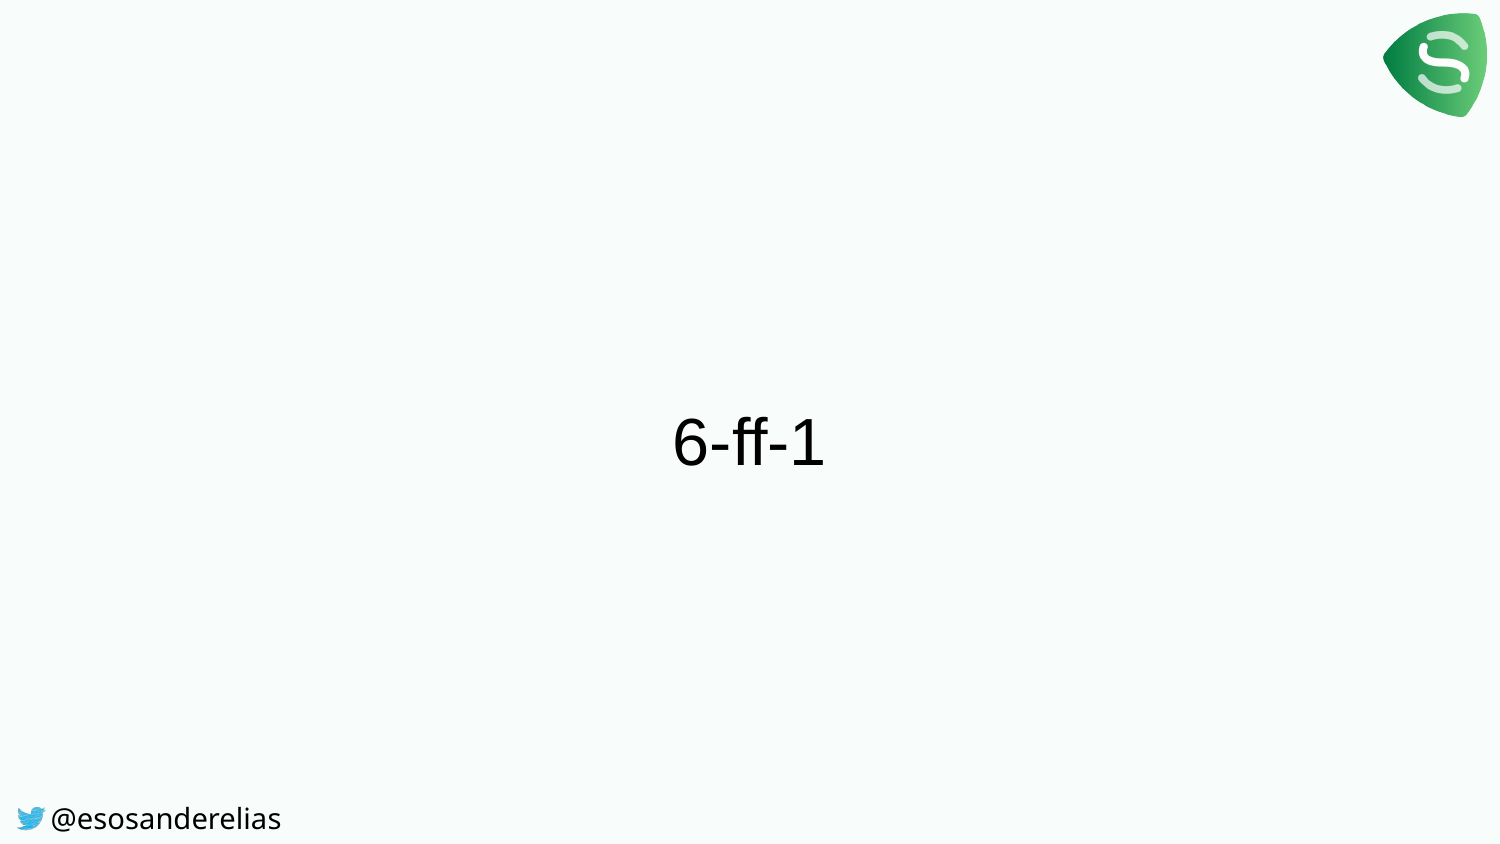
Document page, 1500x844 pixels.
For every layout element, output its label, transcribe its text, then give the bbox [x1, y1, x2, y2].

text_box 6-ff-1 [75, 197, 1425, 687]
picture [1376, 6, 1494, 124]
picture [2, 790, 60, 844]
